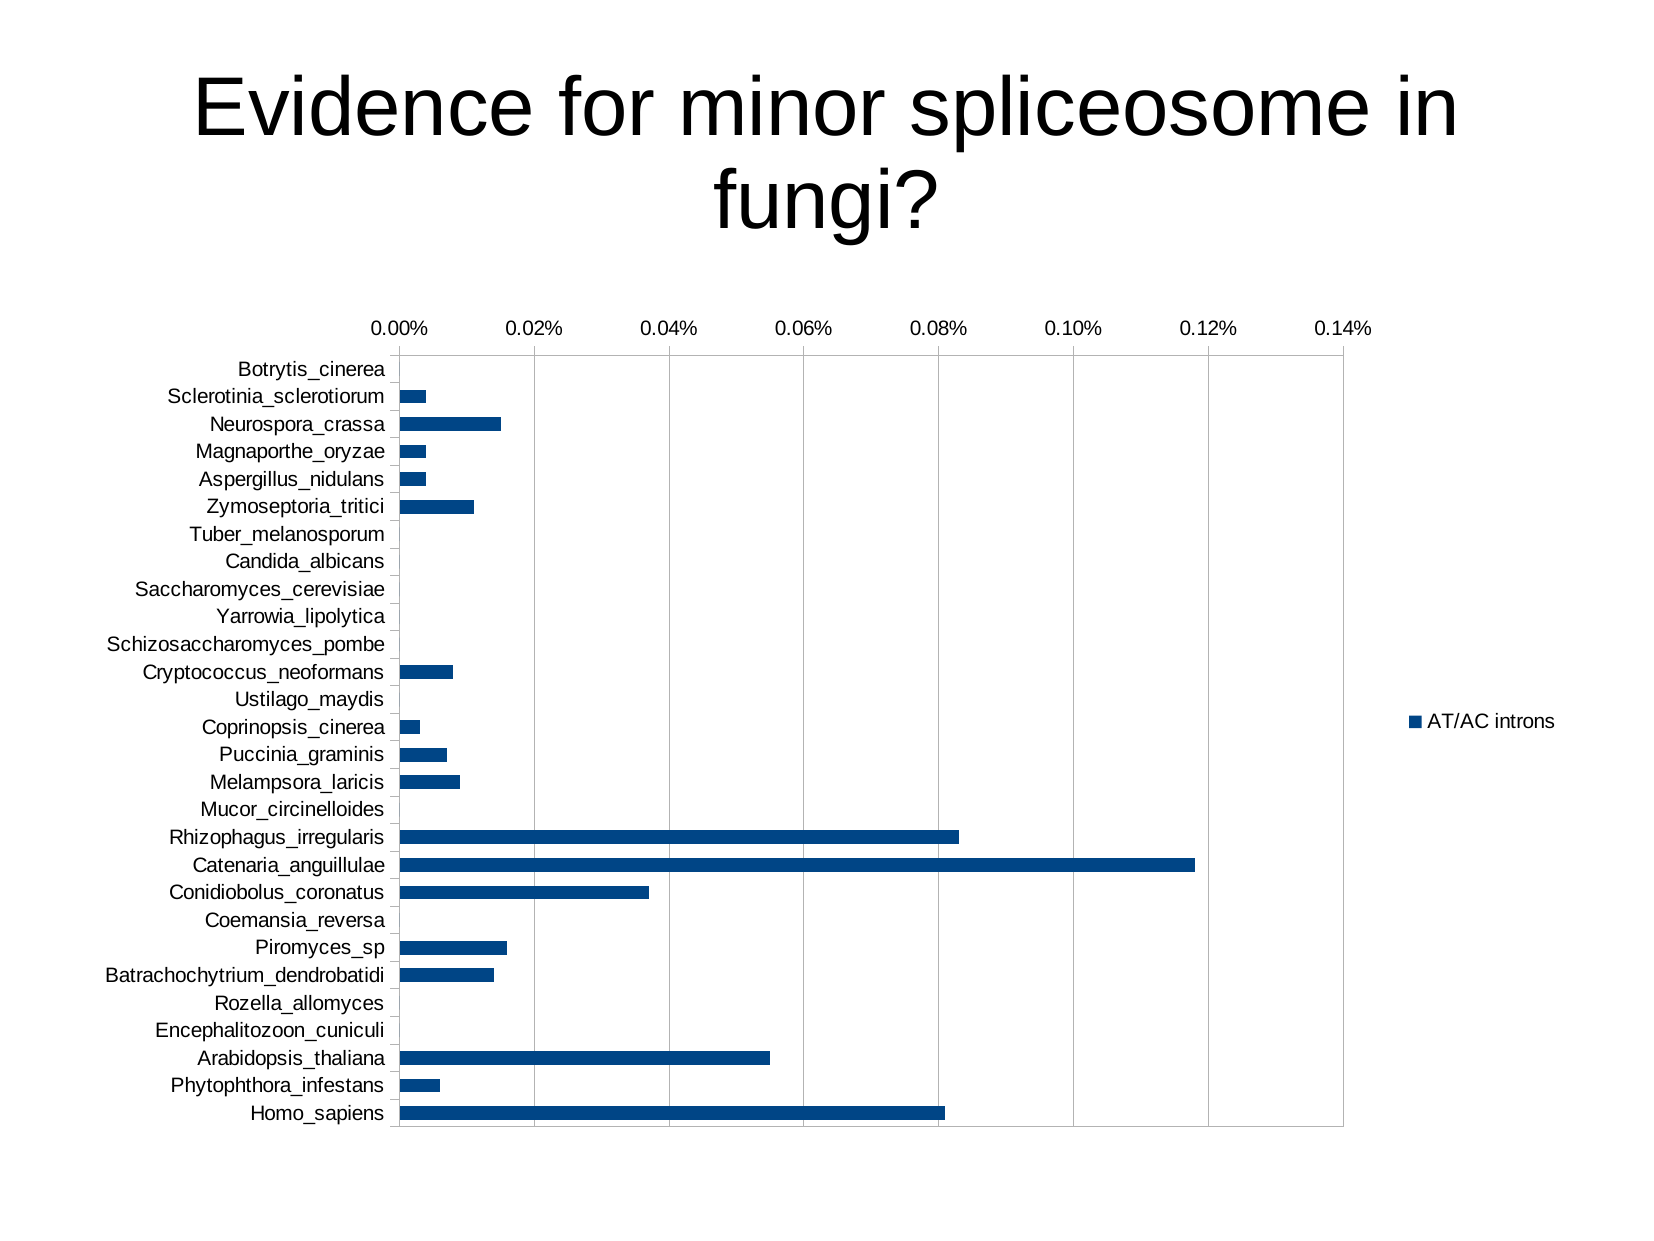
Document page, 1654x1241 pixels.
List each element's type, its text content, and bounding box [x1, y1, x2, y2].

chart [75, 300, 1576, 1144]
title Evidence for minor spliceosome in fungi? [82, 49, 1571, 257]
